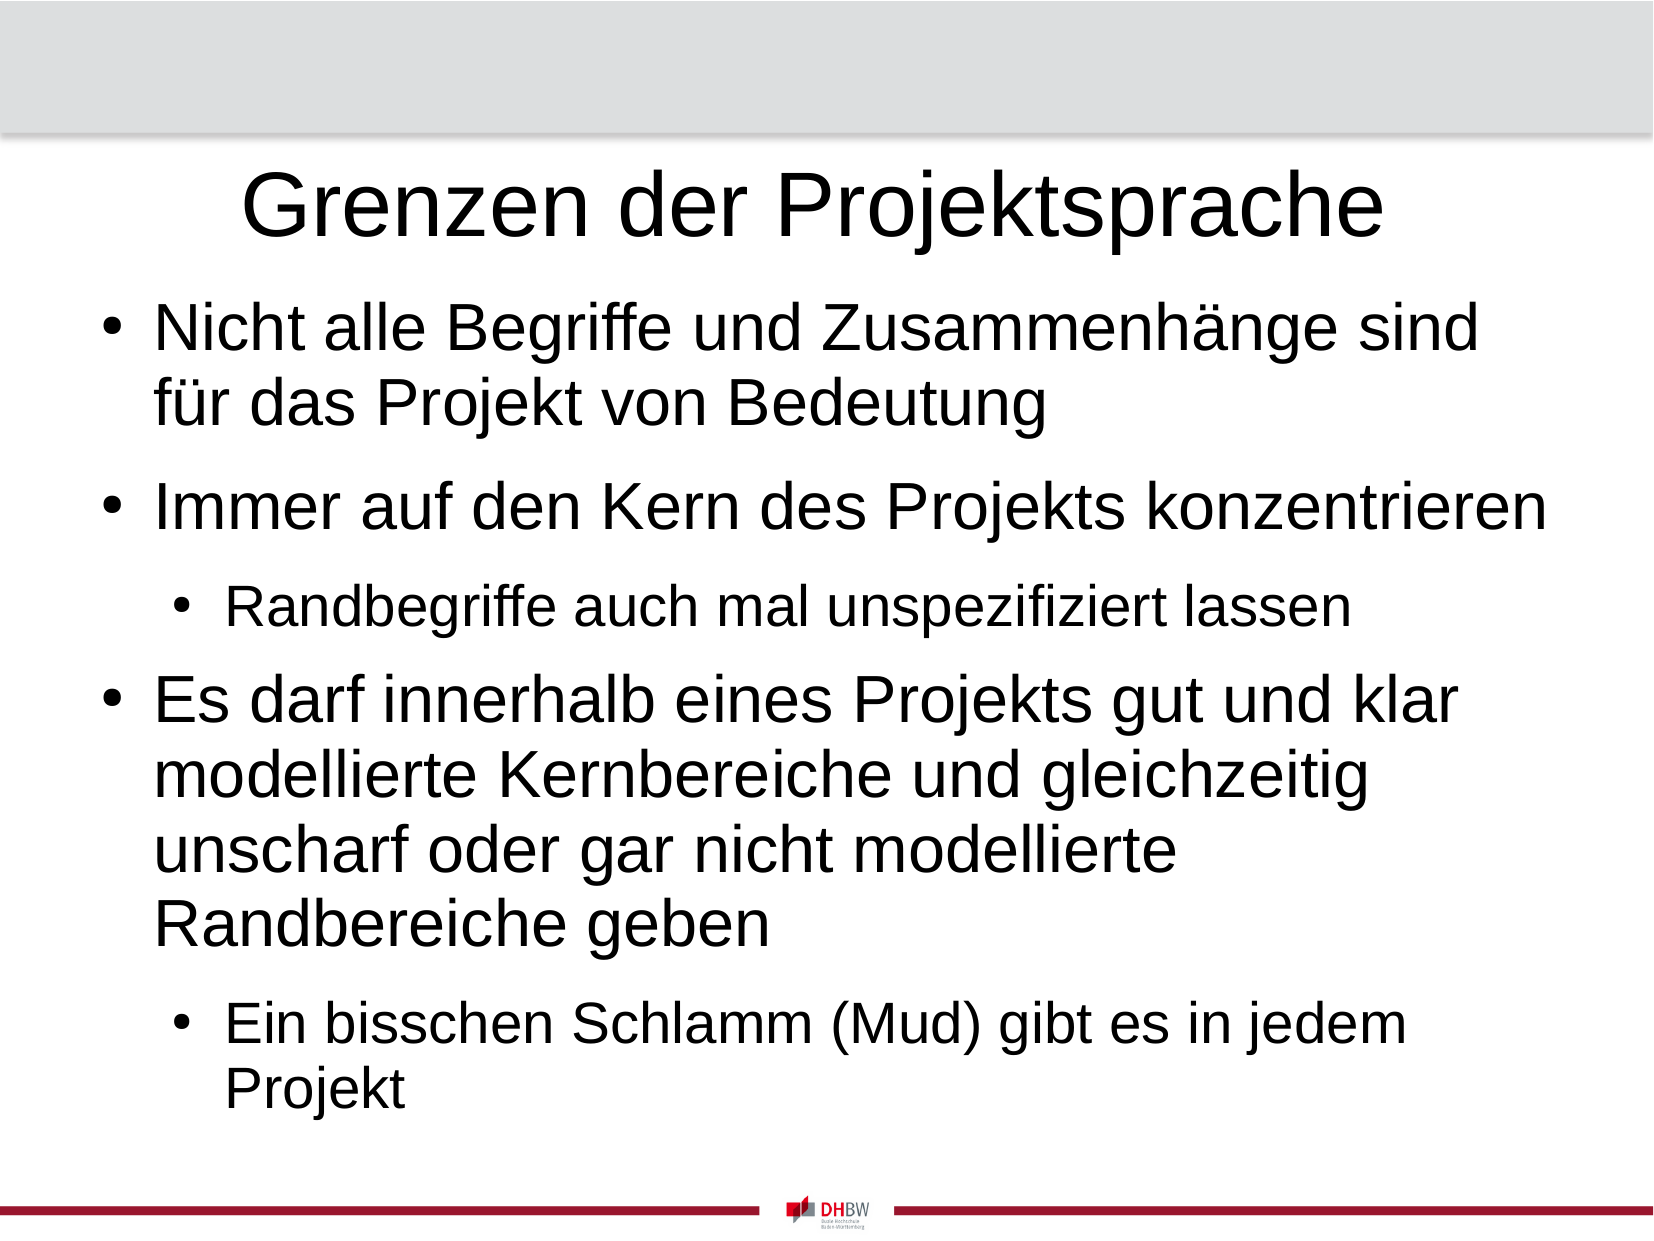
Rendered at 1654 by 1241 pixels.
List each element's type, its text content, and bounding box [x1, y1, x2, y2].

picture [0, 1, 1654, 1237]
list Nicht alle Begriffe und Zusammenhänge sind für das Projekt von Bedeutung Immer auf den Kern des Projekts konzentrieren Randbegriffe auch mal unspezifiziert lassen Es darf innerhalb eines Projekts gut und klar modellierte Kernbereiche und gleichzeitig unscharf oder gar nicht modellierte Randbereiche geben Ein bisschen Schlamm (Mud) gibt es in jedem Projekt [82, 290, 1571, 1220]
title Grenzen der Projektsprache [82, 147, 1571, 257]
